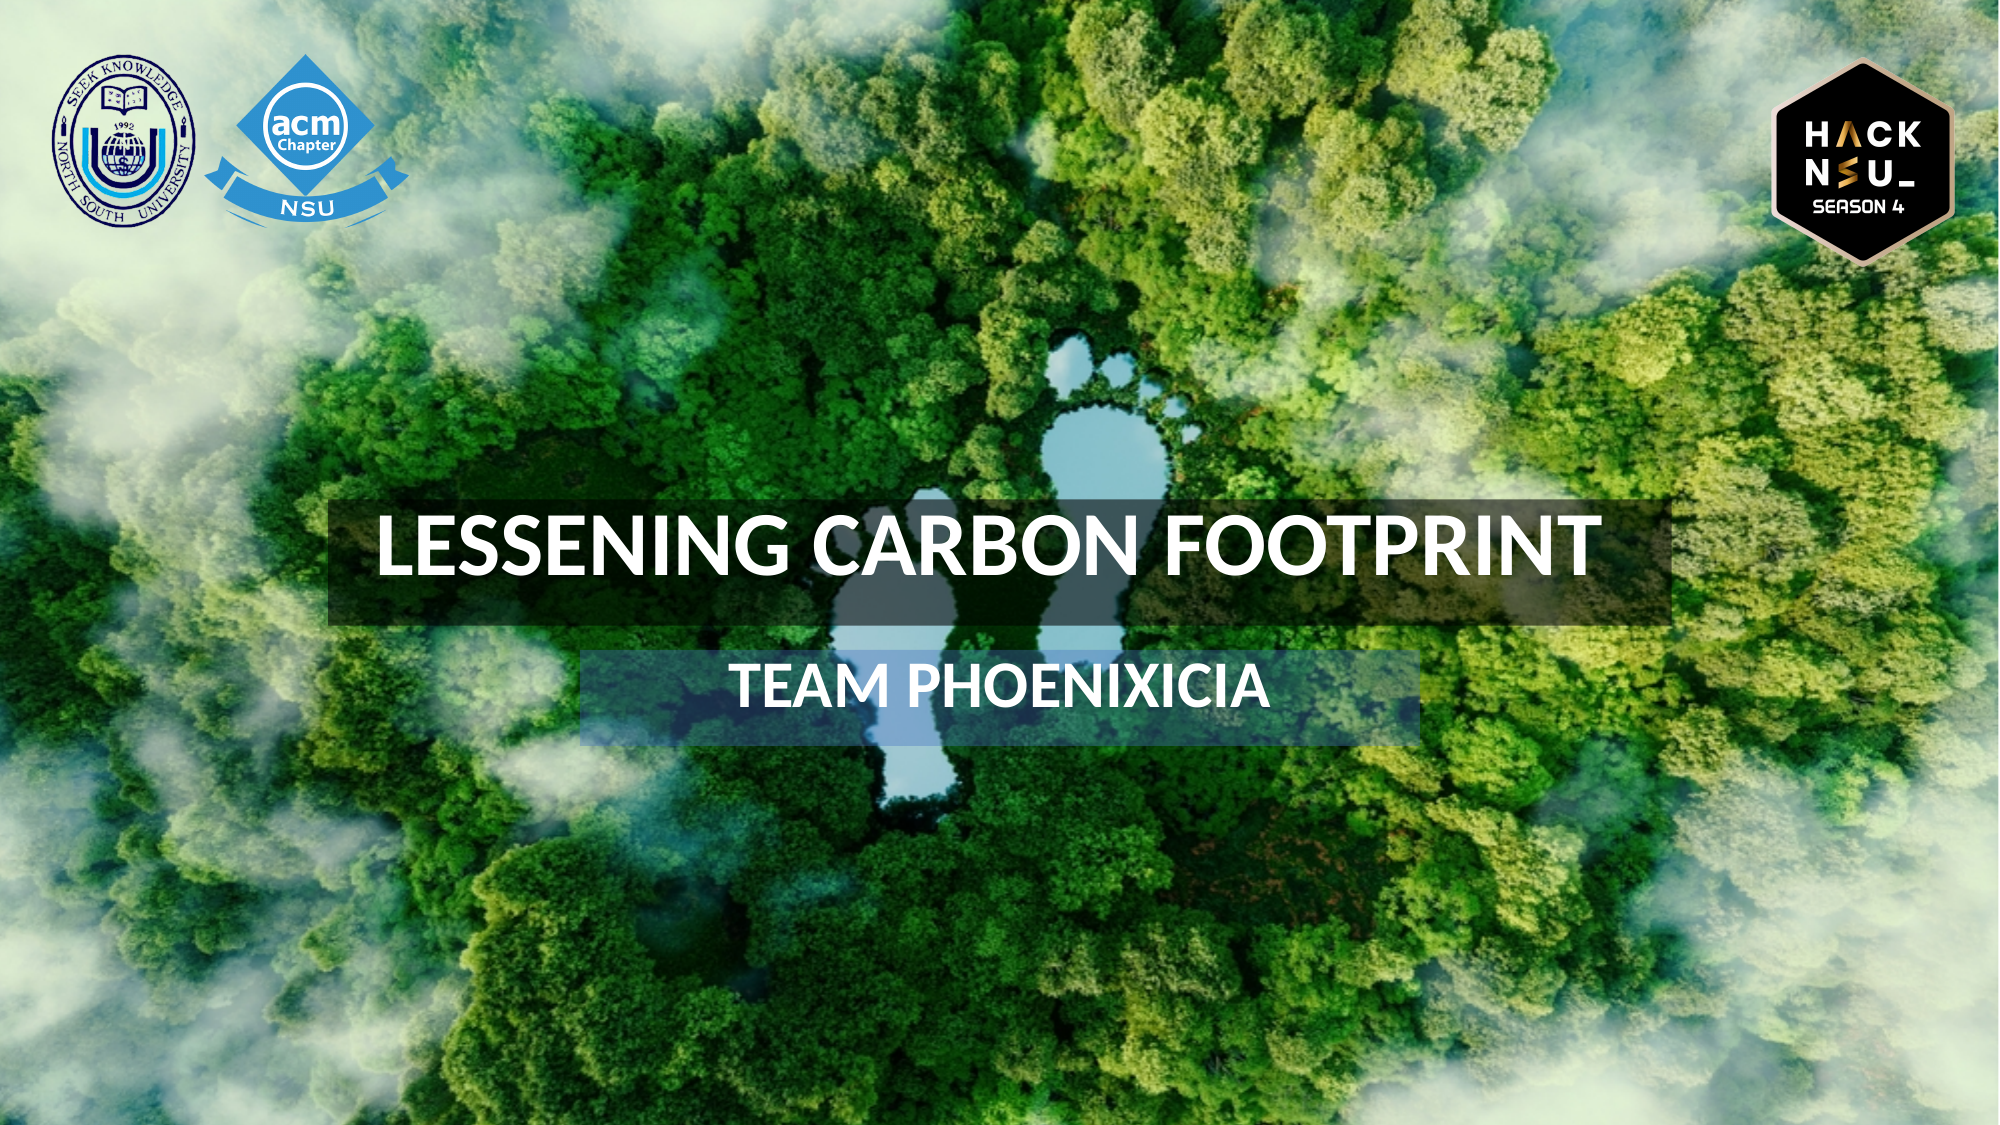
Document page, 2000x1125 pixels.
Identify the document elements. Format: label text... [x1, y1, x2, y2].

picture [0, 0, 1999, 1125]
text_box TEAM PHOENIXICIA [579, 649, 1420, 746]
text_box LESSENING CARBON FOOTPRINT [328, 499, 1672, 626]
